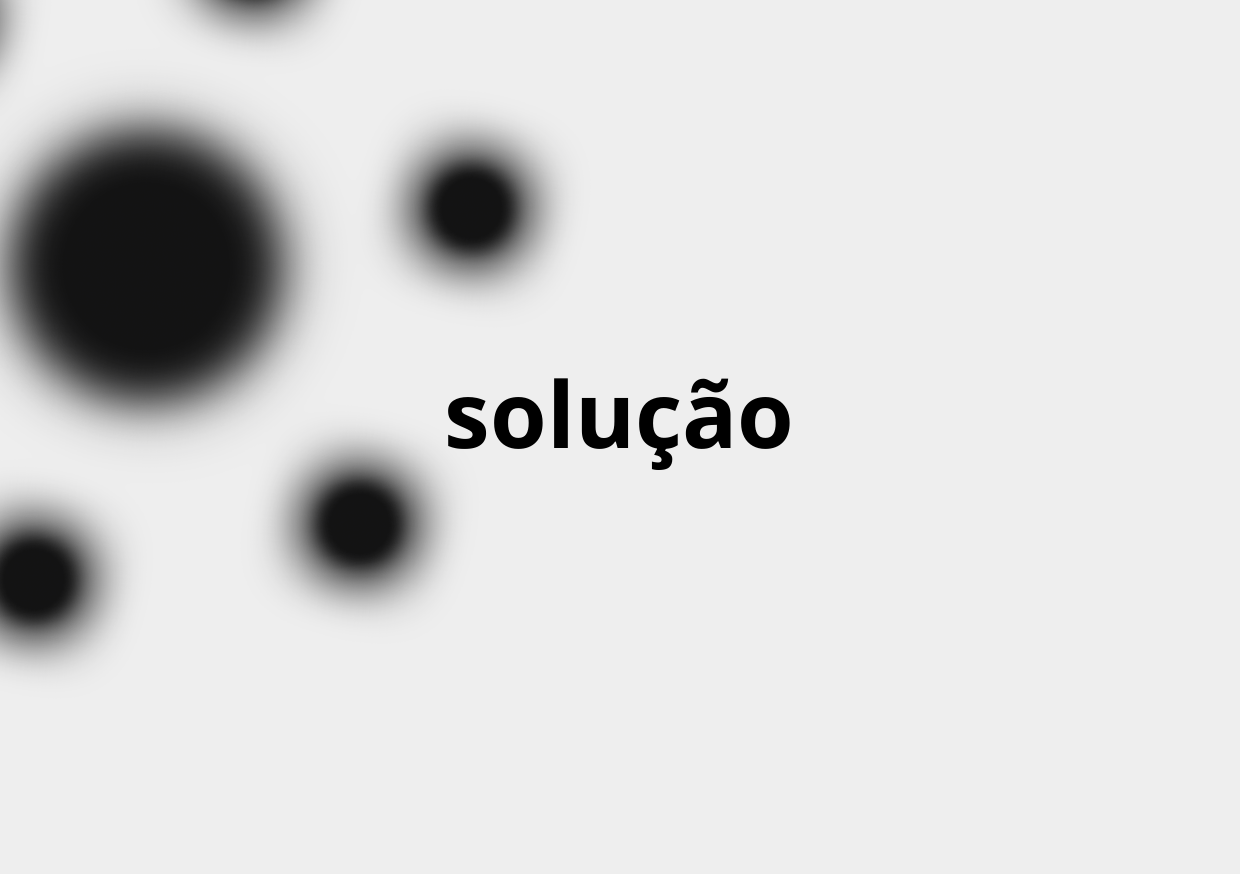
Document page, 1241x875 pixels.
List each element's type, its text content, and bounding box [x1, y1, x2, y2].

picture [0, 0, 591, 700]
title solução [591, 317, 1099, 510]
